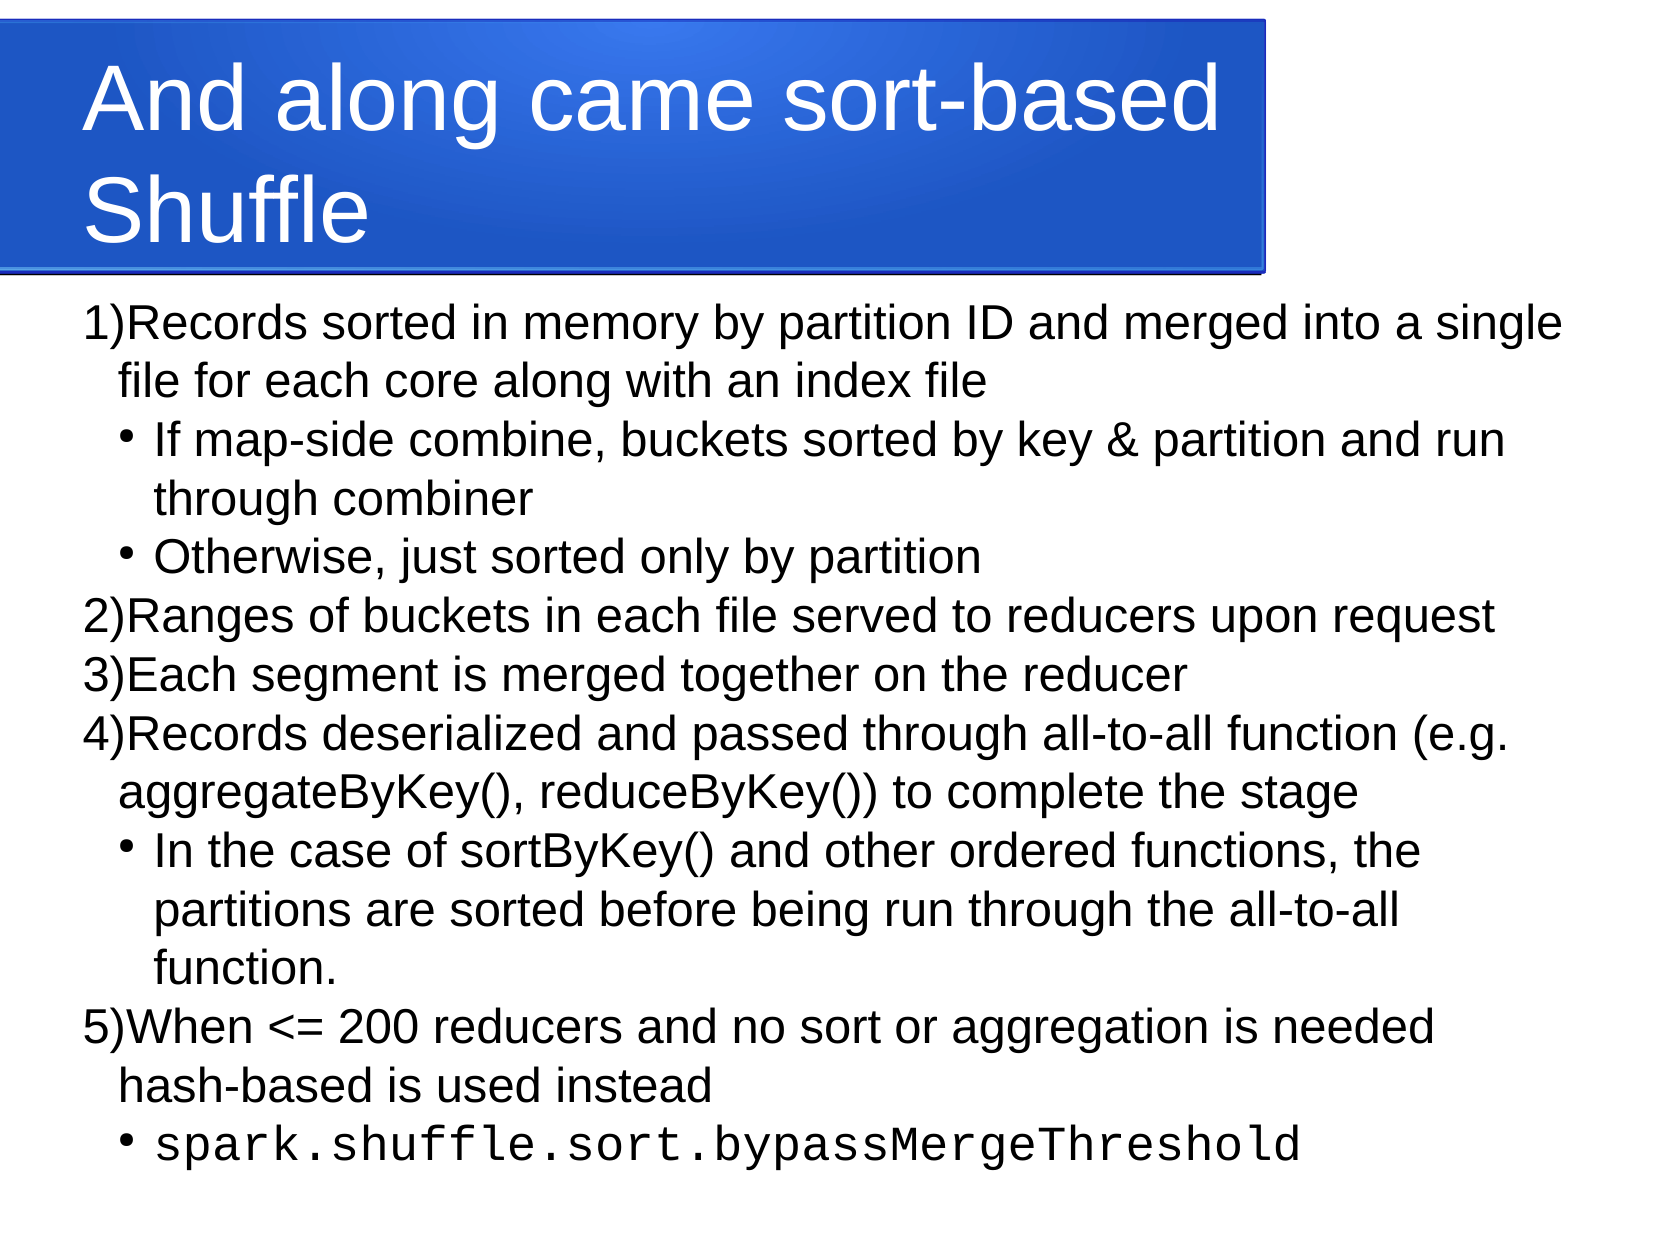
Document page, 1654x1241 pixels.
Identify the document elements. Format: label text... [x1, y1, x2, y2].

text_box Records sorted in memory by partition ID and merged into a single file for each core along with an index file If map-side combine, buckets sorted by key & partition and run through combiner Otherwise, just sorted only by partition Ranges of buckets in each file served to reducers upon request Each segment is merged together on the reducer Records deserialized and passed through all-to-all function (e.g. aggregateByKey(), reduceByKey()) to complete the stage In the case of sortByKey() and other ordered functions, the partitions are sorted before being run through the all-to-all function. When <= 200 reducers and no sort or aggregation is needed hash-based is used instead spark.shuffle.sort.bypassMergeThreshold [82, 290, 1571, 1010]
picture [0, 17, 1269, 282]
text_box And along came sort-based Shuffle [82, 47, 1234, 252]
text_box And along came sort-based Shuffle [102, 73, 125, 104]
